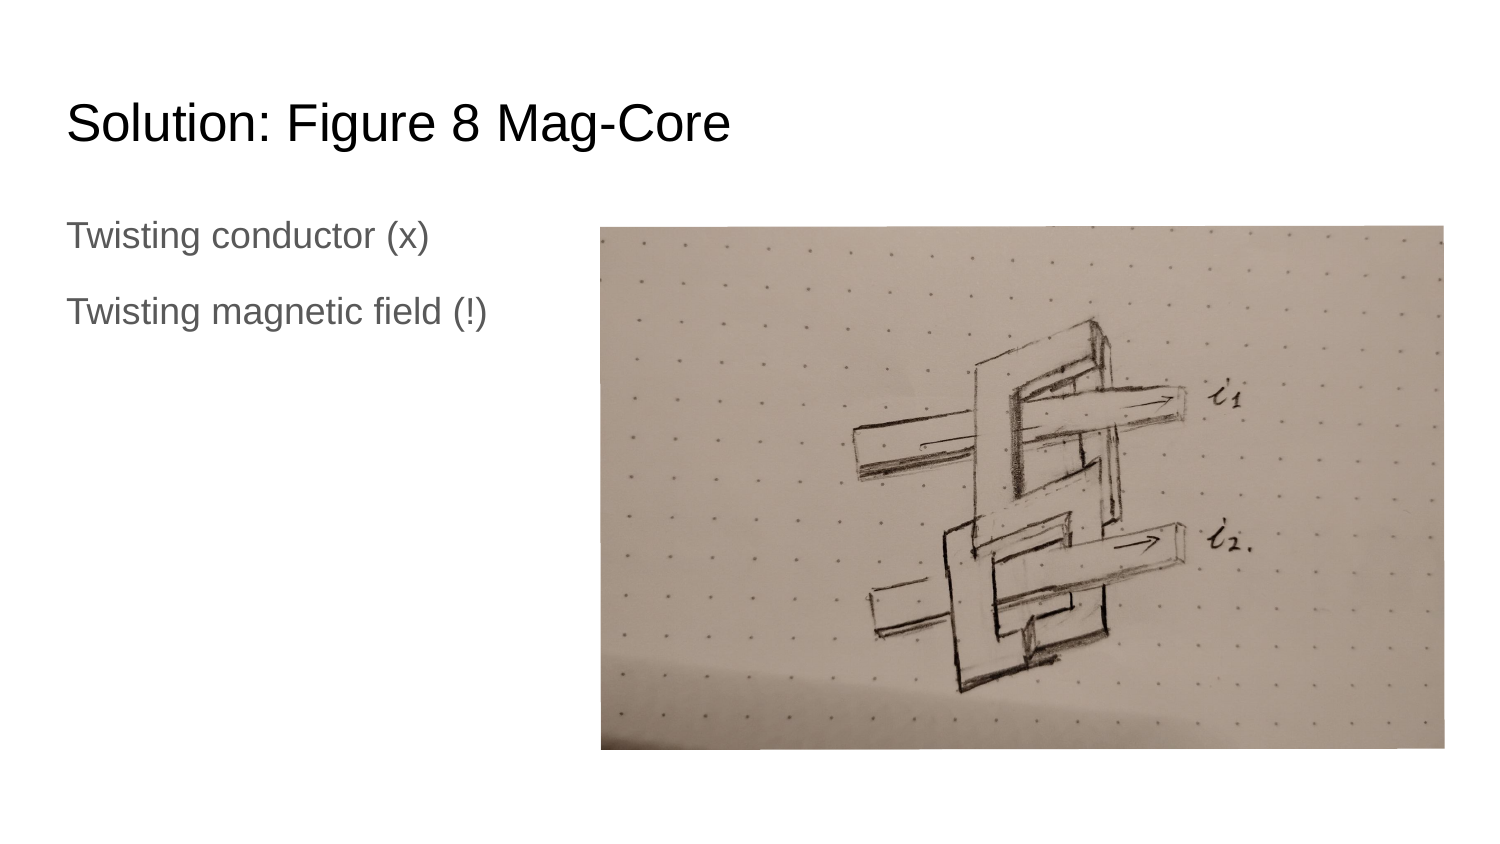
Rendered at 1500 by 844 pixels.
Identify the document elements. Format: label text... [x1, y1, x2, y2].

list Twisting conductor (x) Twisting magnetic field (!) [51, 189, 1449, 750]
title Solution: Figure 8 Mag-Core [51, 72, 1449, 167]
picture [600, 225, 1445, 751]
